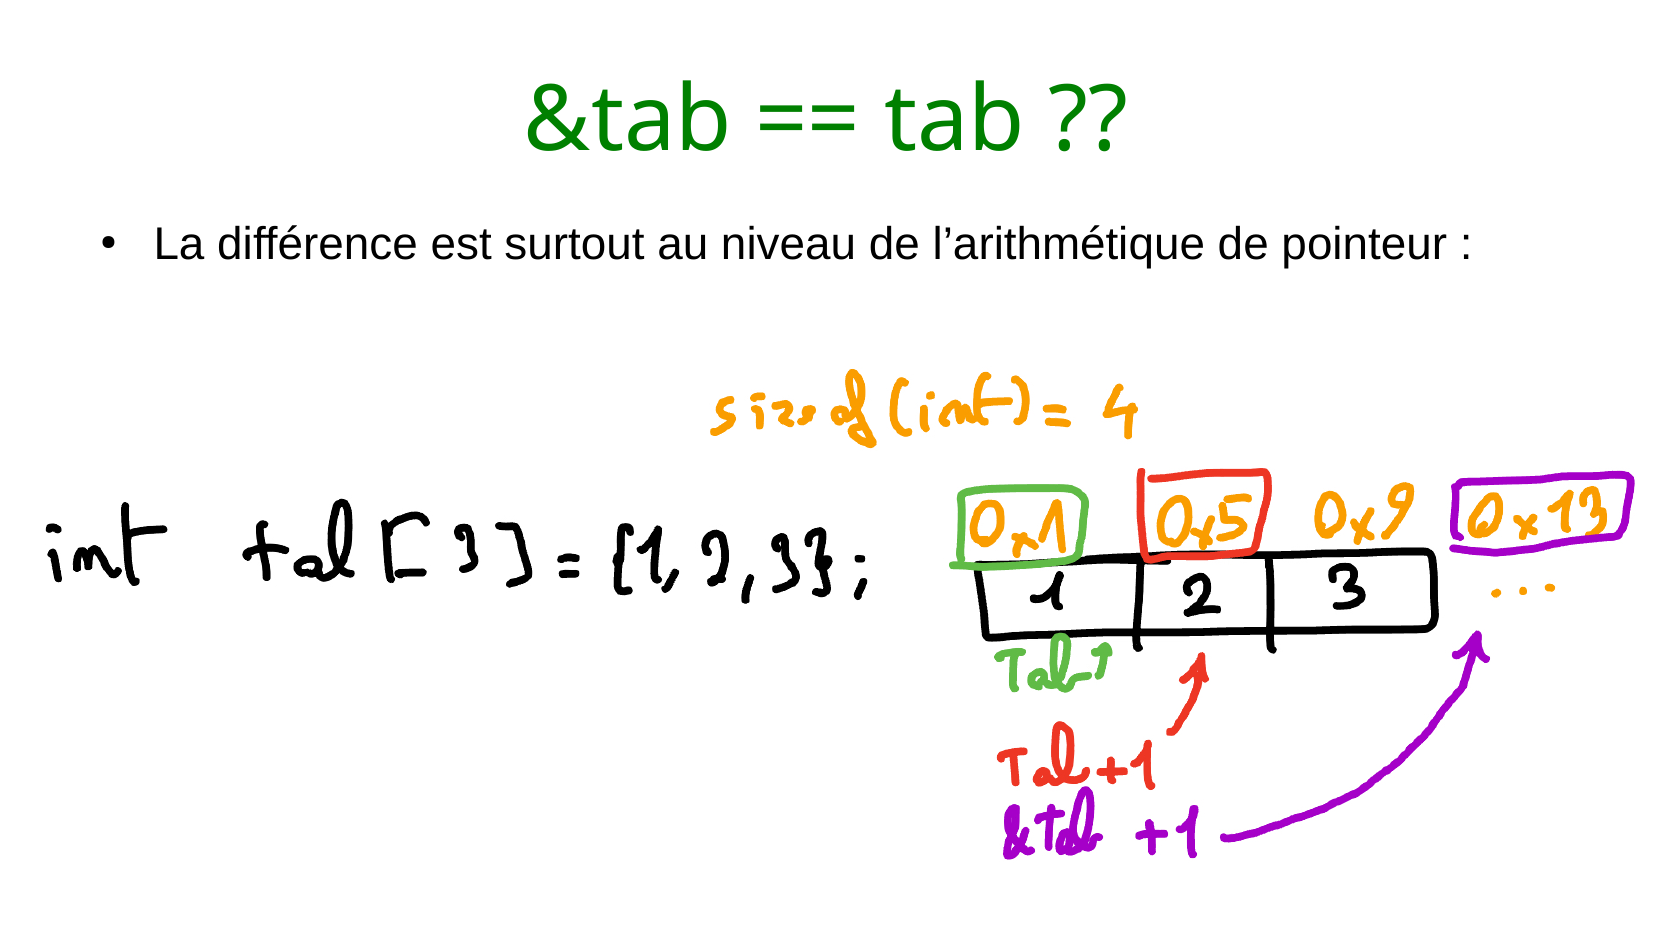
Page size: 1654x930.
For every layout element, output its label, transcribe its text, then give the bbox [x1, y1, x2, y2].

title &tab == tab ?? [82, 37, 1571, 193]
picture [0, 359, 1653, 901]
list La différence est surtout au niveau de l’arithmétique de pointeur : [82, 217, 1571, 359]
